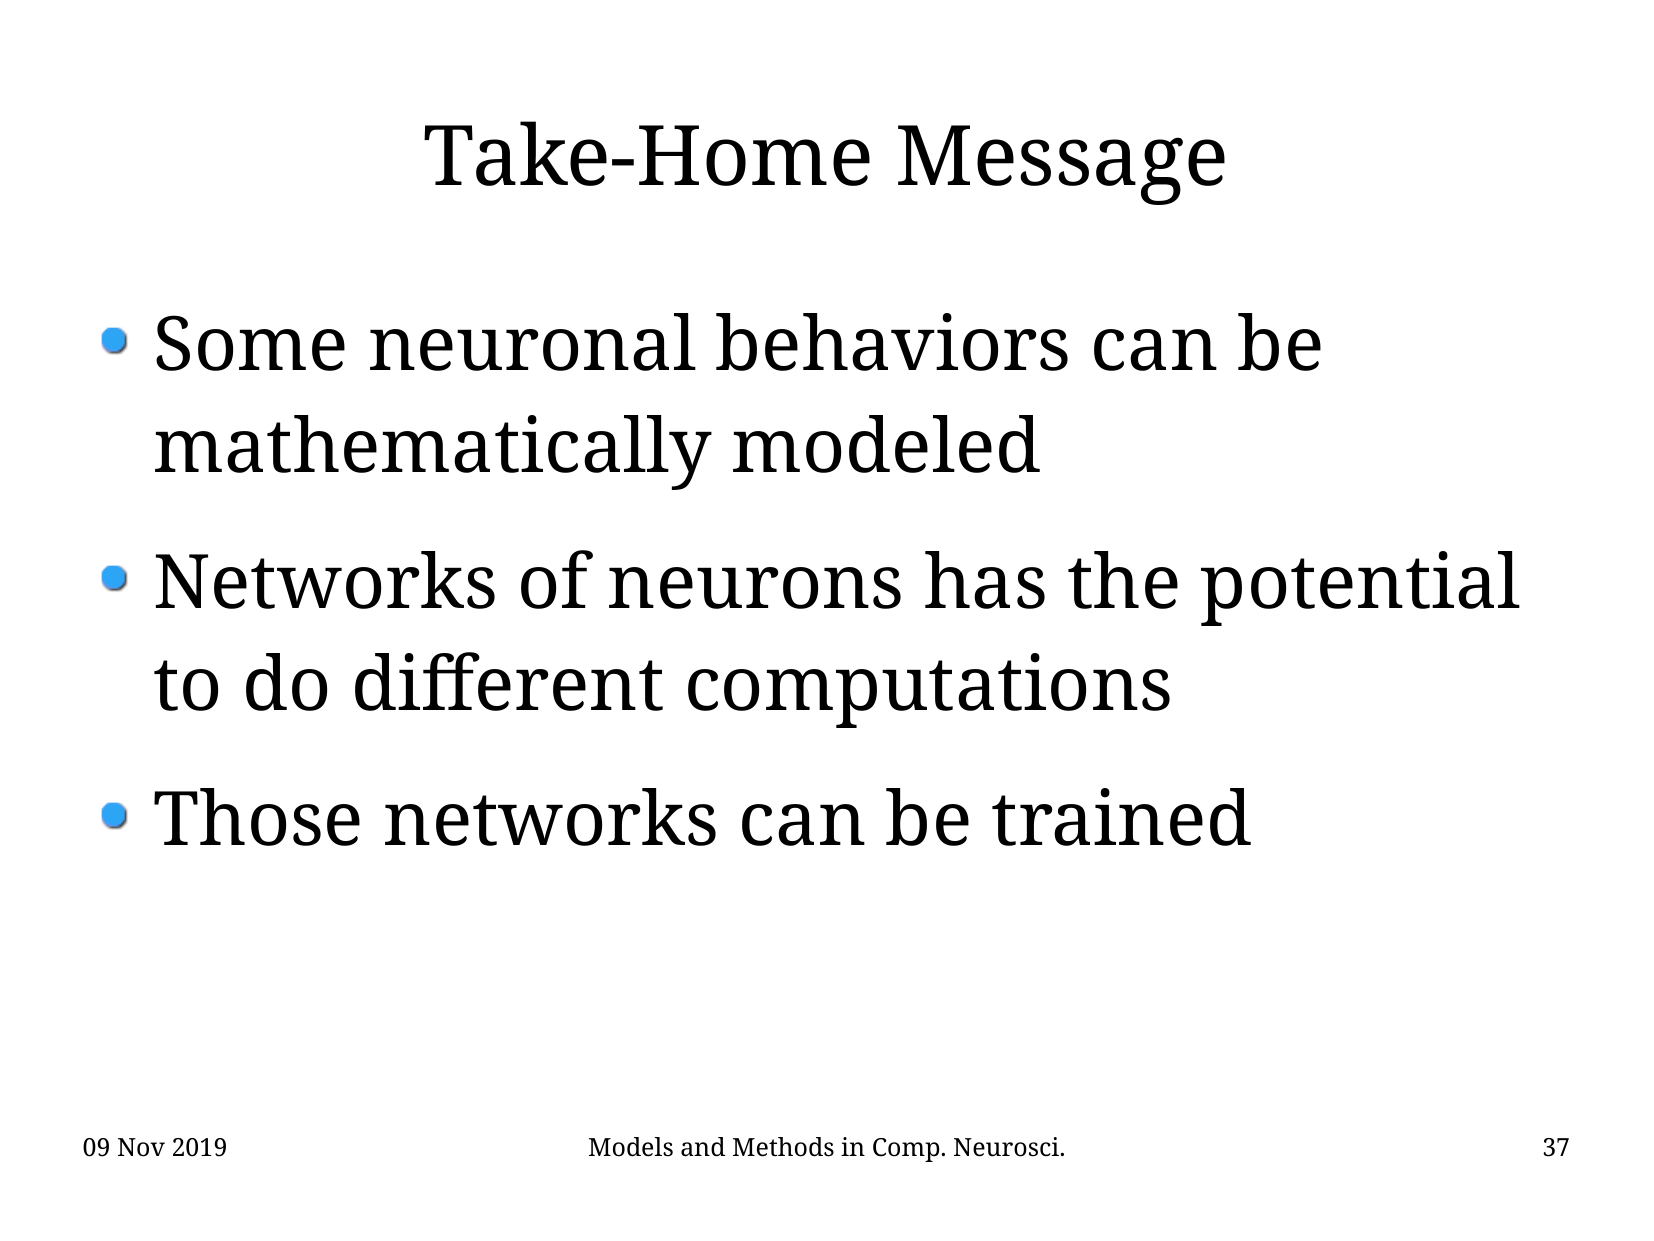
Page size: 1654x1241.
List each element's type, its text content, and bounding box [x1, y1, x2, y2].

list Some neuronal behaviors can be mathematically modeled Networks of neurons has the potential to do different computations Those networks can be trained [82, 290, 1571, 1010]
title Take-Home Message [82, 49, 1571, 257]
